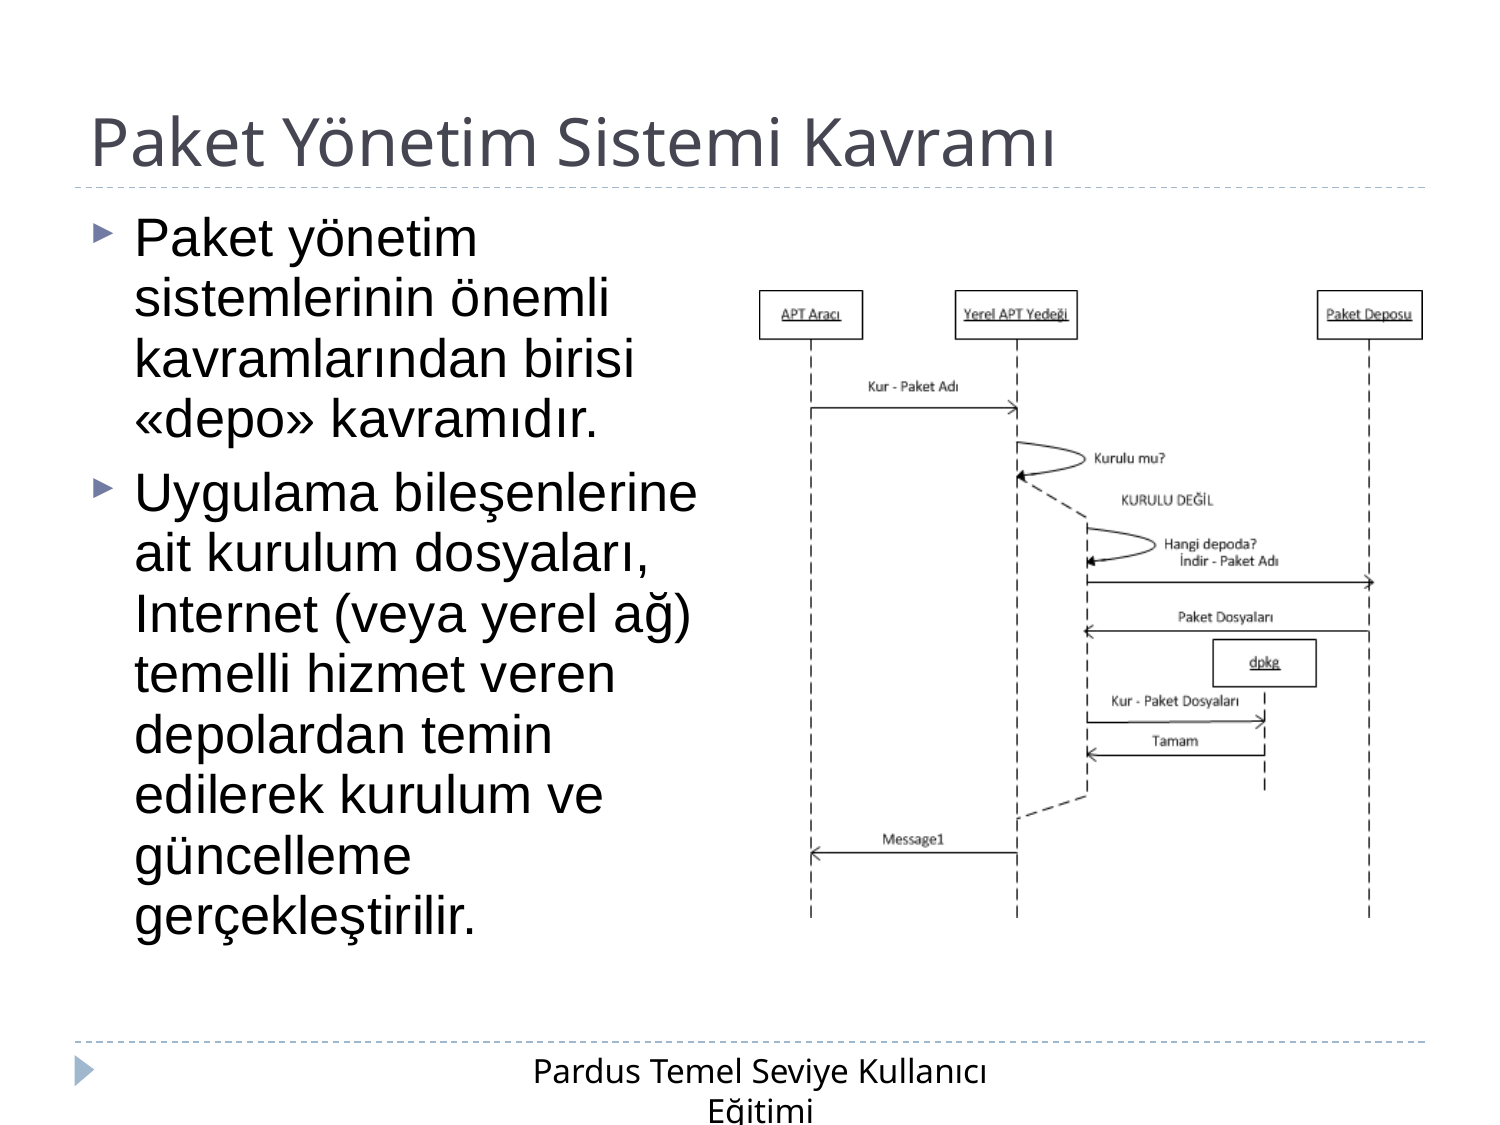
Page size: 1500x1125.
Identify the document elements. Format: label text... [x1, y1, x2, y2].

title Paket Yönetim Sistemi Kavramı [75, 37, 1425, 188]
picture [759, 290, 1423, 919]
list Paket yönetim sistemlerinin önemli kavramlarından birisi «depo» kavramıdır. Uygulama bileşenlerine ait kurulum dosyaları, Internet (veya yerel ağ) temelli hizmet veren depolardan temin edilerek kurulum ve güncelleme gerçekleştirilir. [75, 200, 738, 1010]
